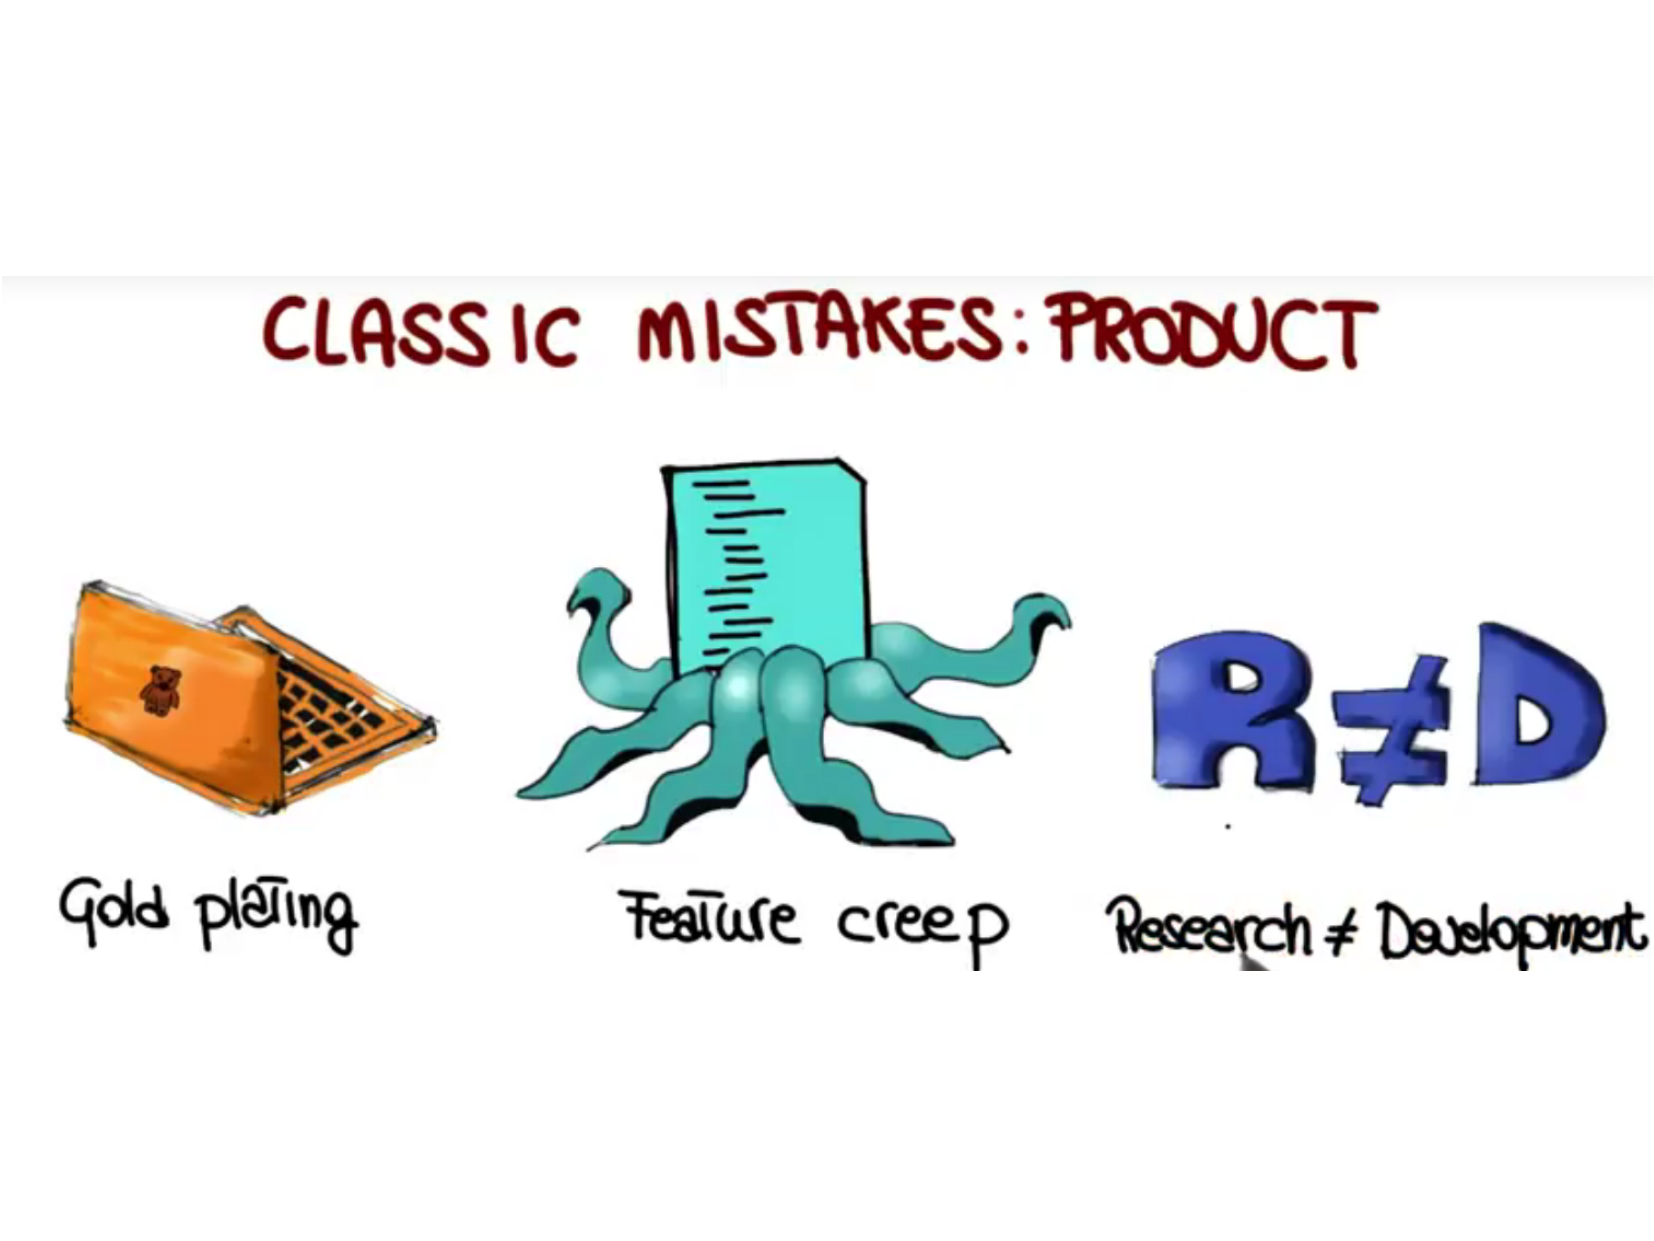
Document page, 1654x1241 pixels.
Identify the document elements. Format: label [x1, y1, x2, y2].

picture [2, 276, 1654, 971]
